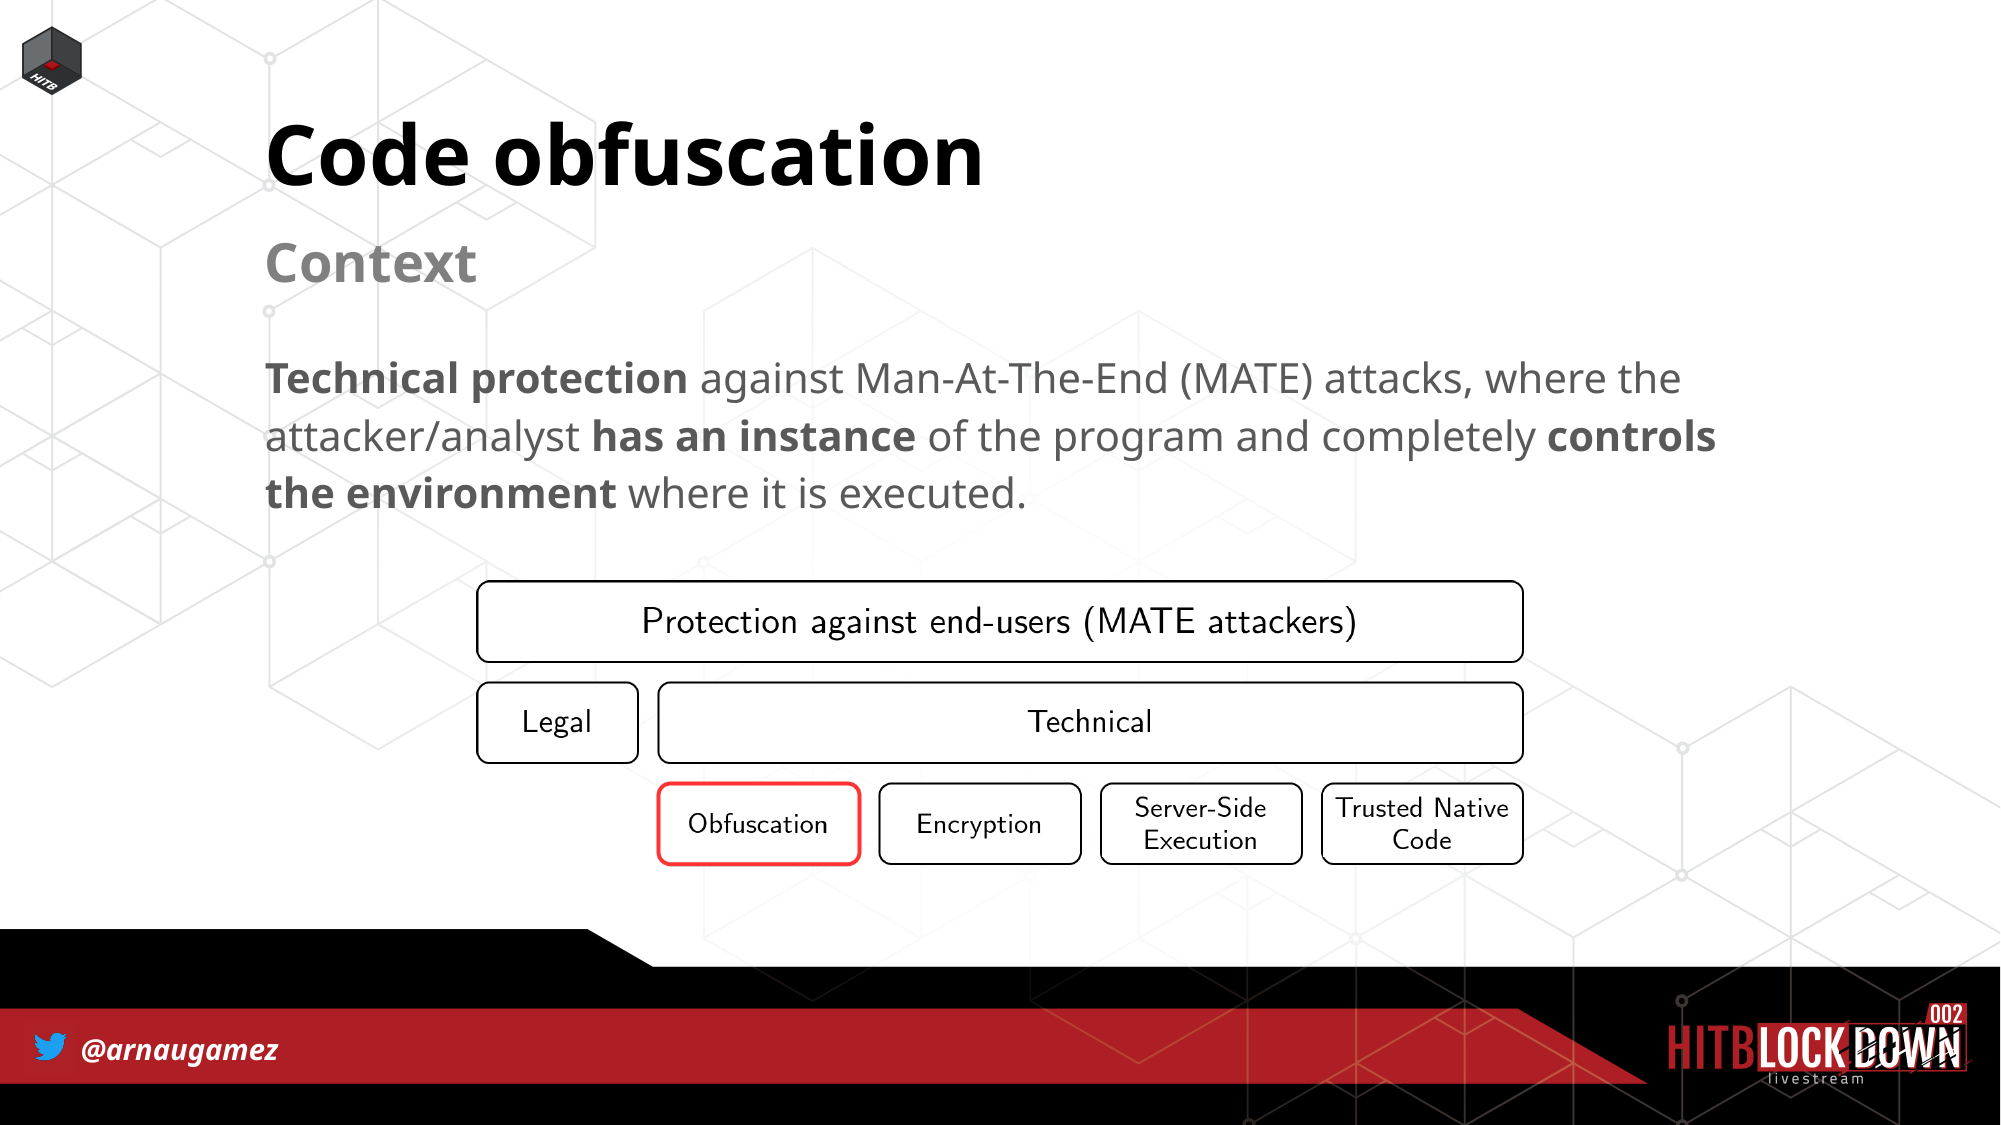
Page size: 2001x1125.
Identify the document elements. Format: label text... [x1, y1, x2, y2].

subtitle Technical protection against Man-At-The-End (MATE) attacks, where the attacker/analyst has an instance of the program and completely controls the environment where it is executed. [249, 336, 1750, 609]
title Code obfuscation [249, 108, 1750, 210]
text_box Context [249, 227, 1790, 322]
picture [0, 0, 2001, 1125]
